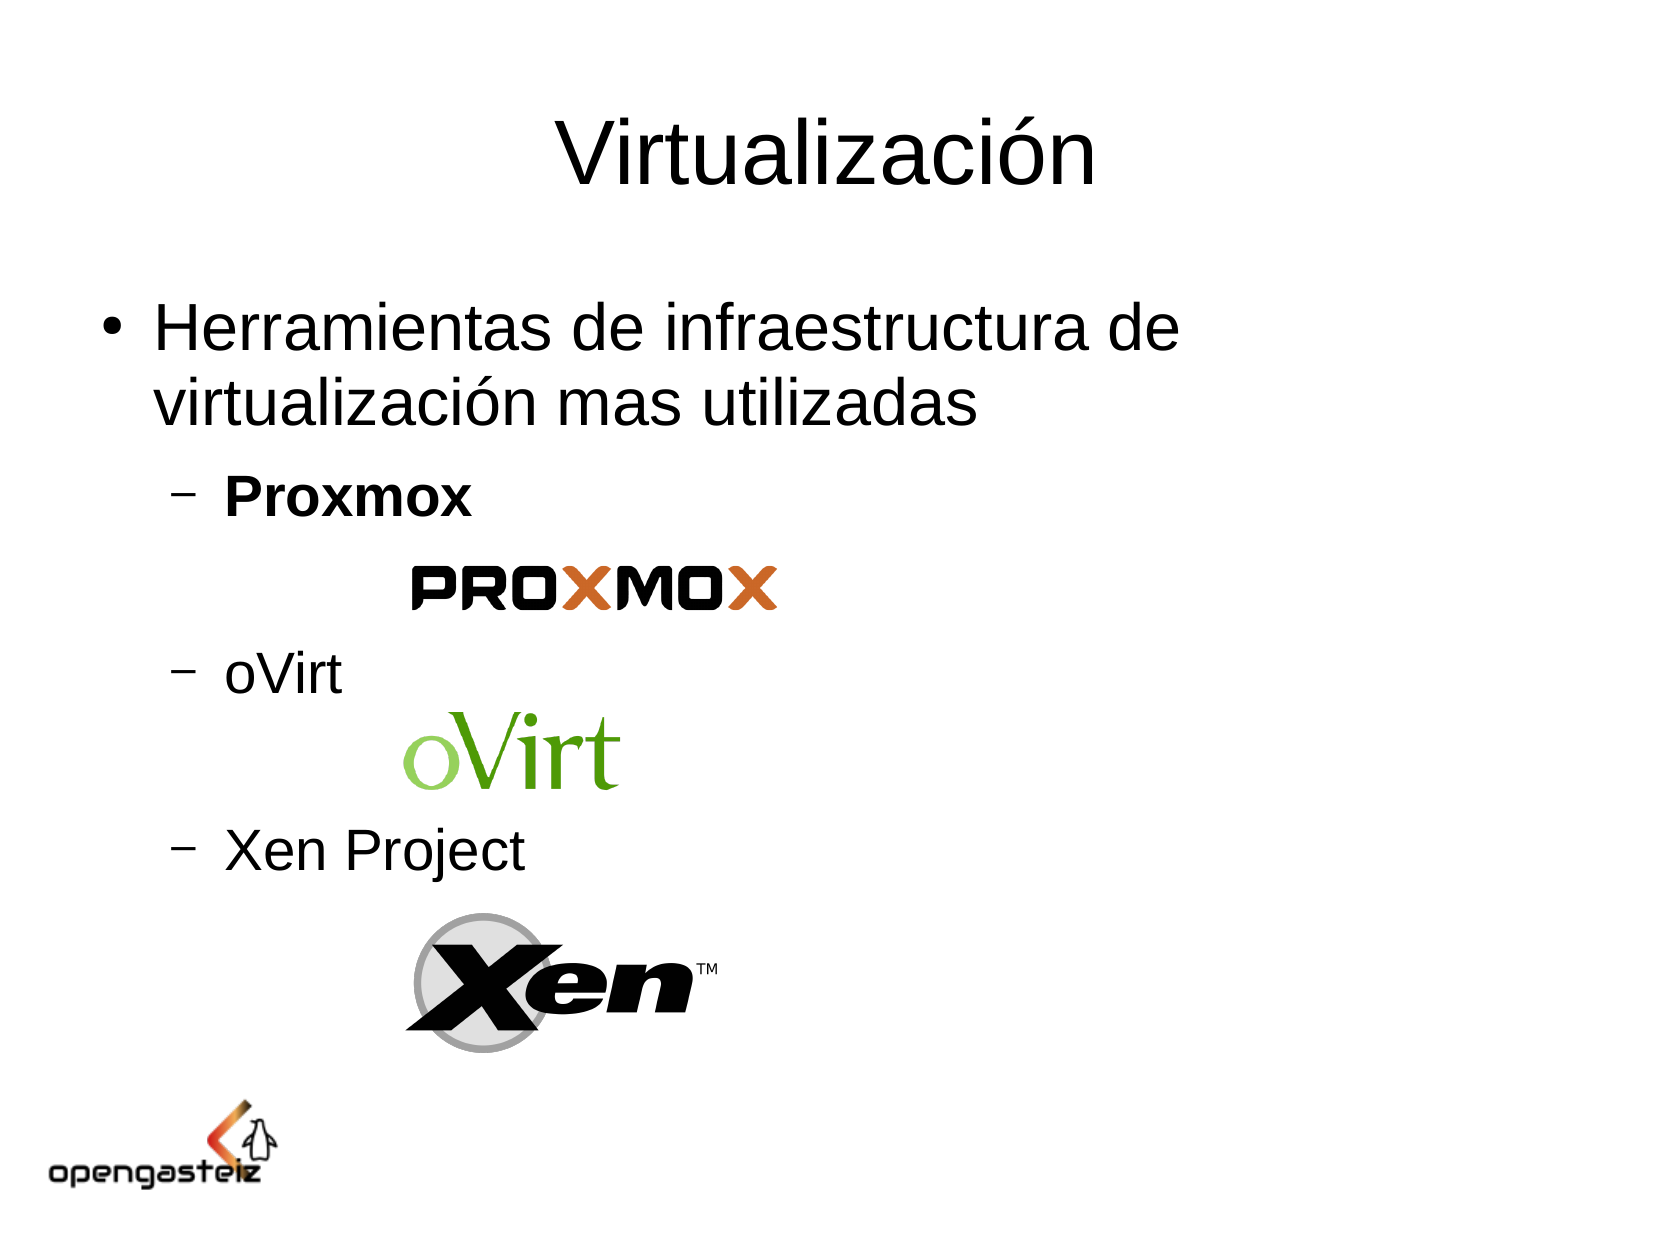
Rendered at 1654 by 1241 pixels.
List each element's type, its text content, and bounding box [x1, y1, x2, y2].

picture [401, 909, 721, 1057]
title Virtualización [82, 49, 1571, 257]
picture [35, 1086, 297, 1201]
picture [389, 692, 638, 804]
list Herramientas de infraestructura de virtualización mas utilizadas Proxmox oVirt Xen Project [82, 290, 1571, 1010]
picture [409, 532, 780, 638]
